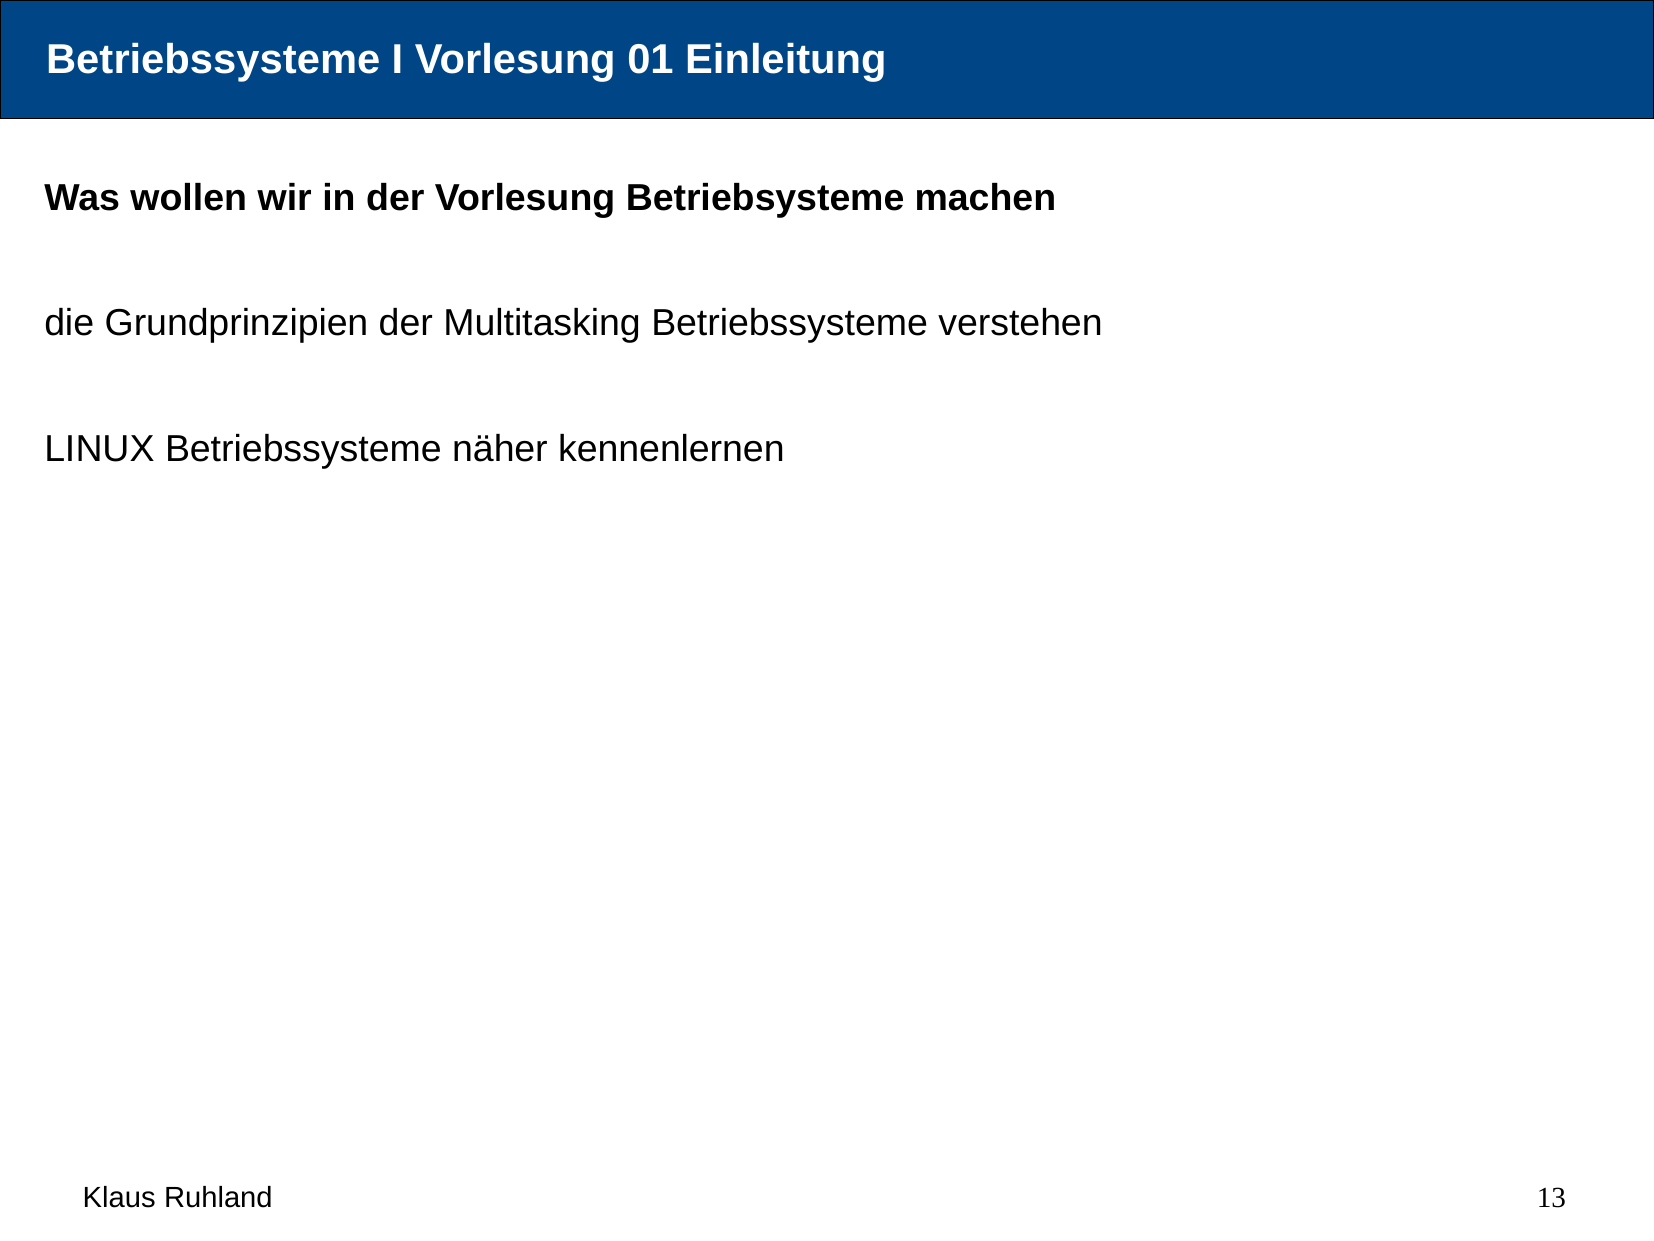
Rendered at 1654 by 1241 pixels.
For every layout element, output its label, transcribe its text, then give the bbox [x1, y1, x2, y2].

text_box Was wollen wir in der Vorlesung Betriebsysteme machen die Grundprinzipien der Multitasking Betriebssysteme verstehen LINUX Betriebssysteme näher kennenlernen [29, 147, 1565, 1121]
